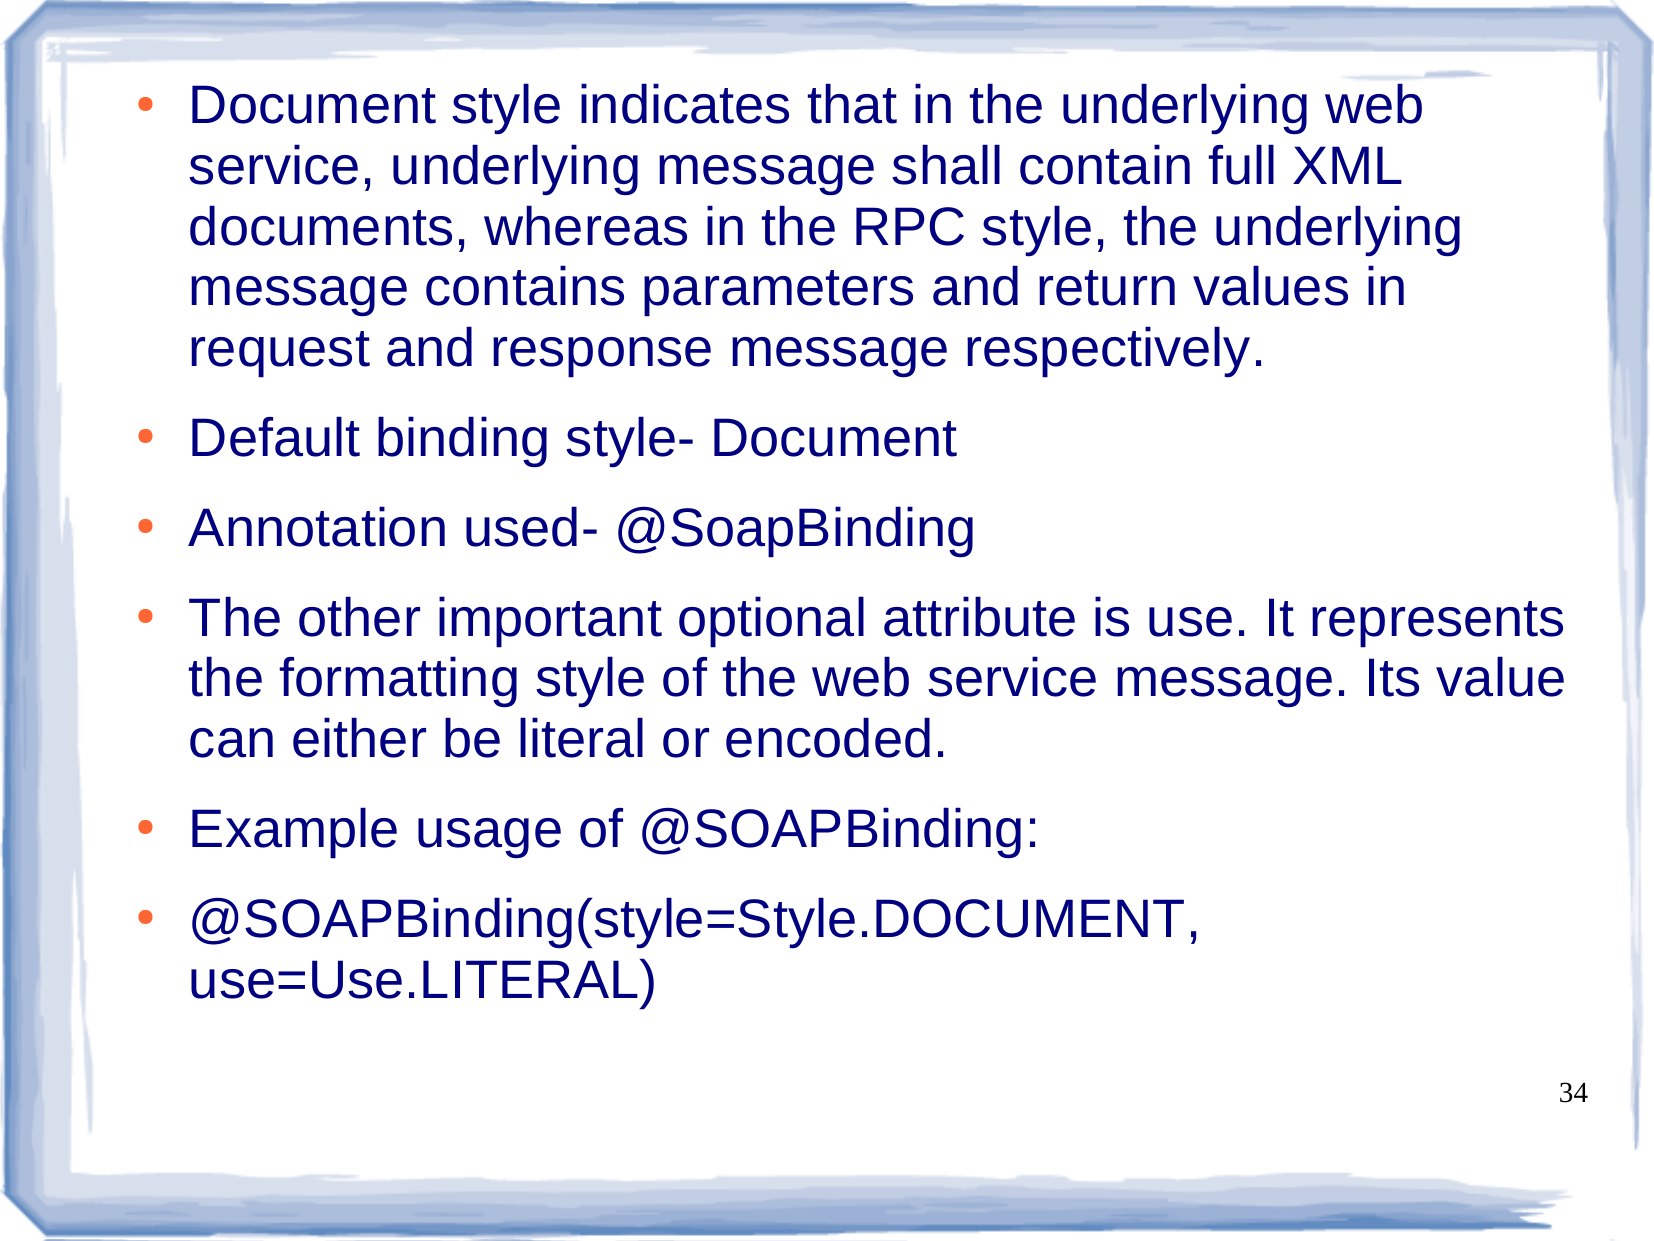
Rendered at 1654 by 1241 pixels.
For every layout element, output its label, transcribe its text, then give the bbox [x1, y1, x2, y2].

list Document style indicates that in the underlying web service, underlying message shall contain full XML documents, whereas in the RPC style, the underlying message contains parameters and return values in request and response message respectively. Default binding style- Document Annotation used- @SoapBinding The other important optional attribute is use. It represents the formatting style of the web service message. Its value can either be literal or encoded. Example usage of @SOAPBinding: @SOAPBinding(style=Style.DOCUMENT, use=Use.LITERAL) [118, 75, 1571, 1010]
picture [0, 0, 1654, 1241]
